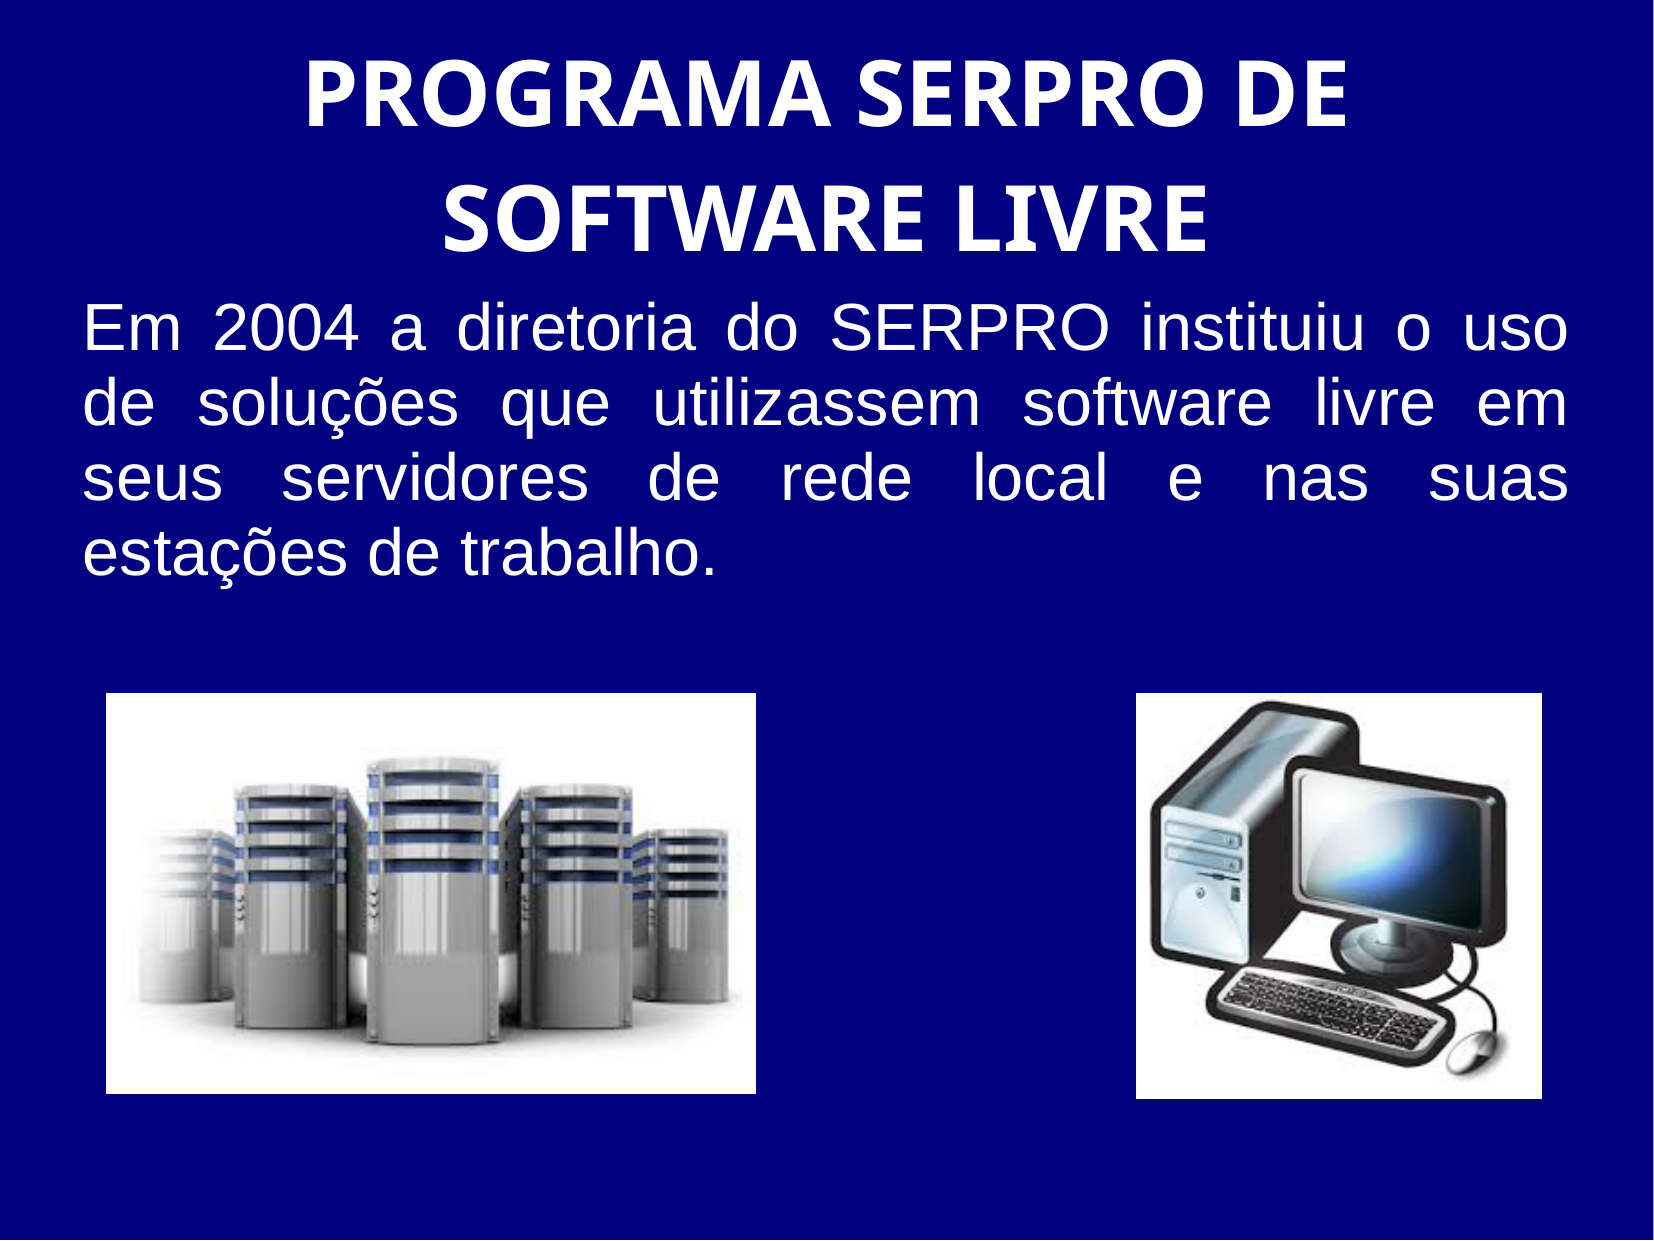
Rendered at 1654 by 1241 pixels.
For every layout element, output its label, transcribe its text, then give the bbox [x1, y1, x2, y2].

picture [1136, 693, 1542, 1099]
title PROGRAMA SERPRO DE SOFTWARE LIVRE [82, 45, 1571, 261]
list Em 2004 a diretoria do SERPRO instituiu o uso de soluções que utilizassem software livre em seus servidores de rede local e nas suas estações de trabalho. [82, 290, 1571, 1010]
picture [106, 693, 756, 1094]
